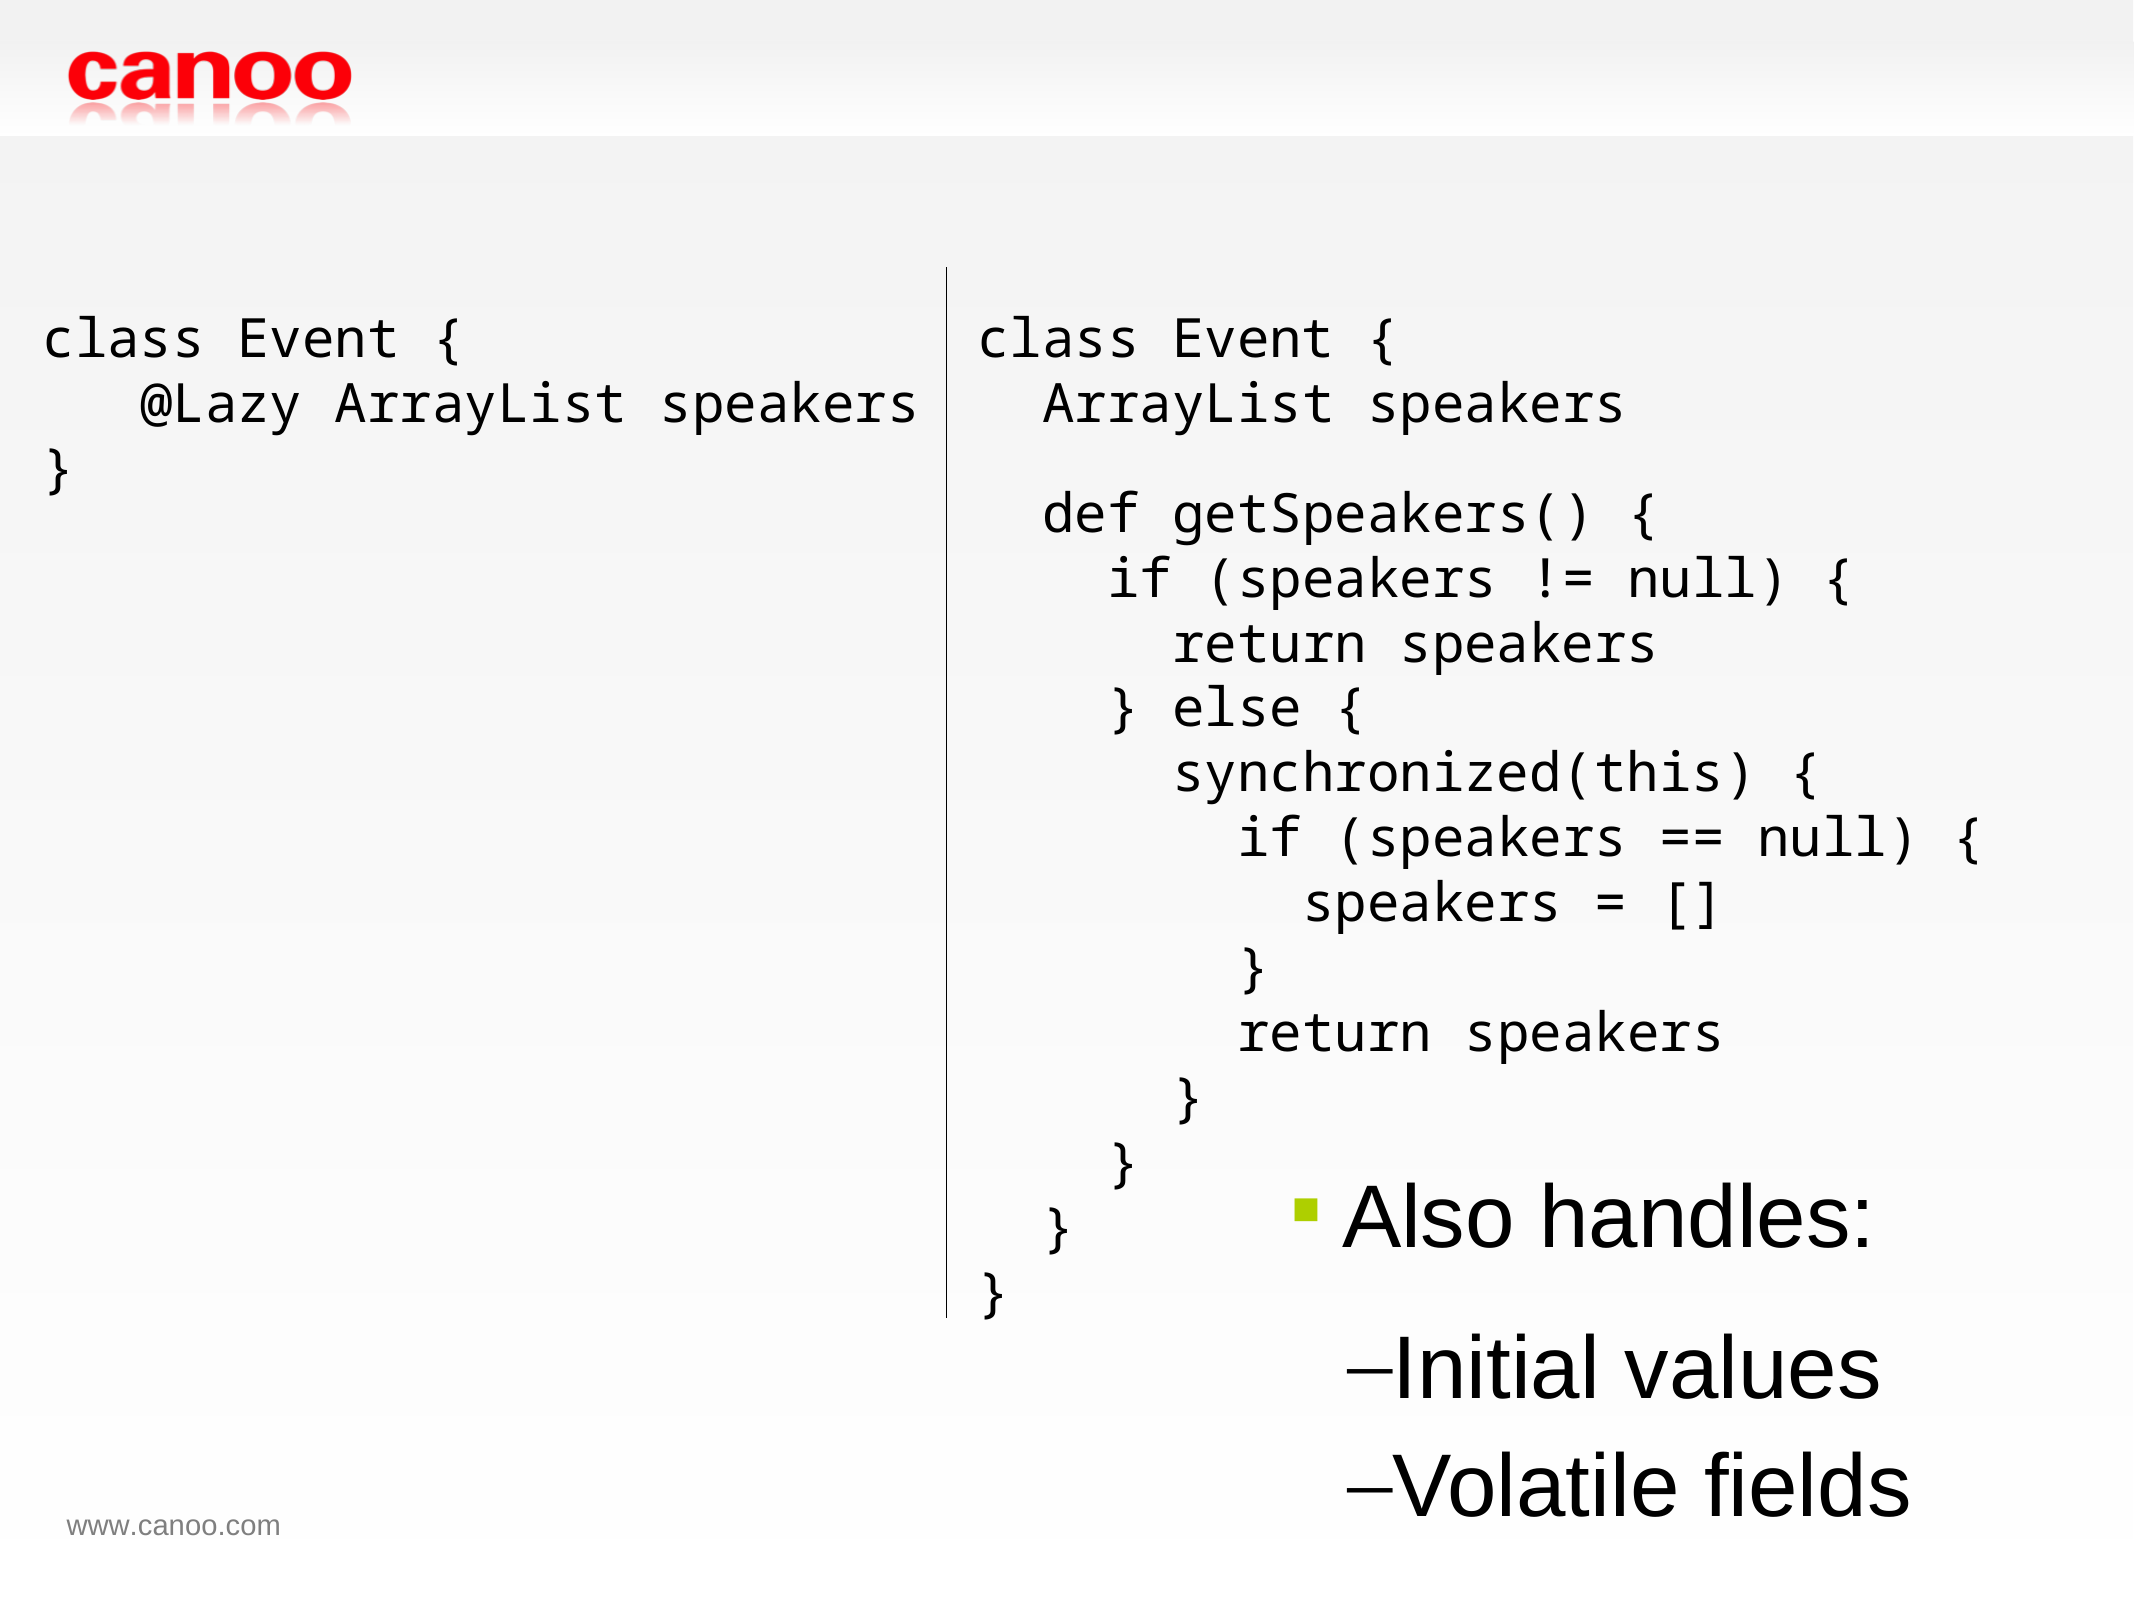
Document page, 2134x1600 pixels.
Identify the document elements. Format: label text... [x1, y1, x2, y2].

picture [65, 48, 353, 154]
list Also handles: Initial values Volatile fields [1274, 1162, 2101, 1538]
text_box class Event { ArrayList speakers def getSpeakers() { if (speakers != null) { return speakers } else { synchronized(this) { if (speakers == null) { speakers = [] } return speakers } } } } [962, 295, 2063, 1330]
text_box class Event { @Lazy ArrayList speakers } [27, 295, 962, 1271]
